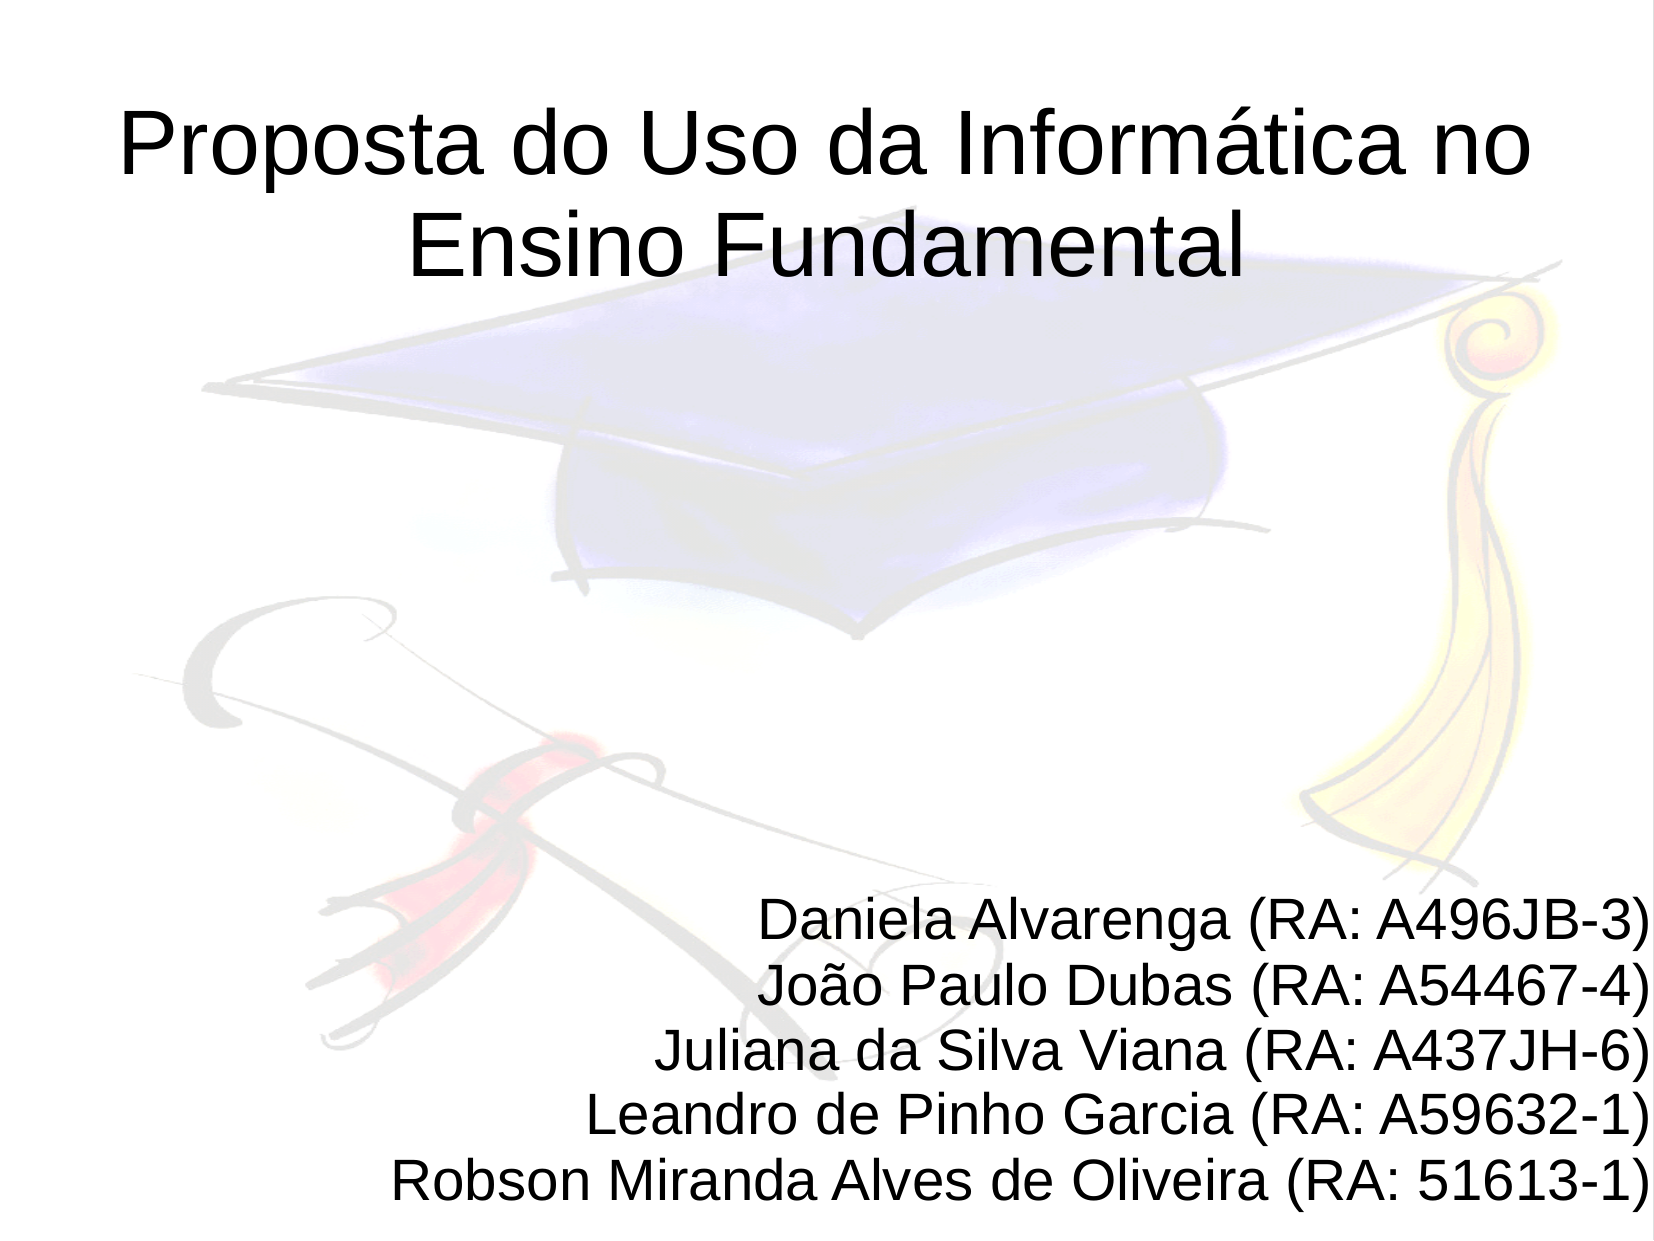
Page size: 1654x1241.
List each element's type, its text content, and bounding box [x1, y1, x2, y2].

title Proposta do Uso da Informática no Ensino Fundamental [0, 0, 1654, 384]
subtitle Daniela Alvarenga (RA: A496JB-3) João Paulo Dubas (RA: A54467-4) Juliana da Silva Viana (RA: A437JH-6) Leandro de Pinho Garcia (RA: A59632-1) Robson Miranda Alves de Oliveira (RA: 51613-1) [117, 856, 1654, 1241]
